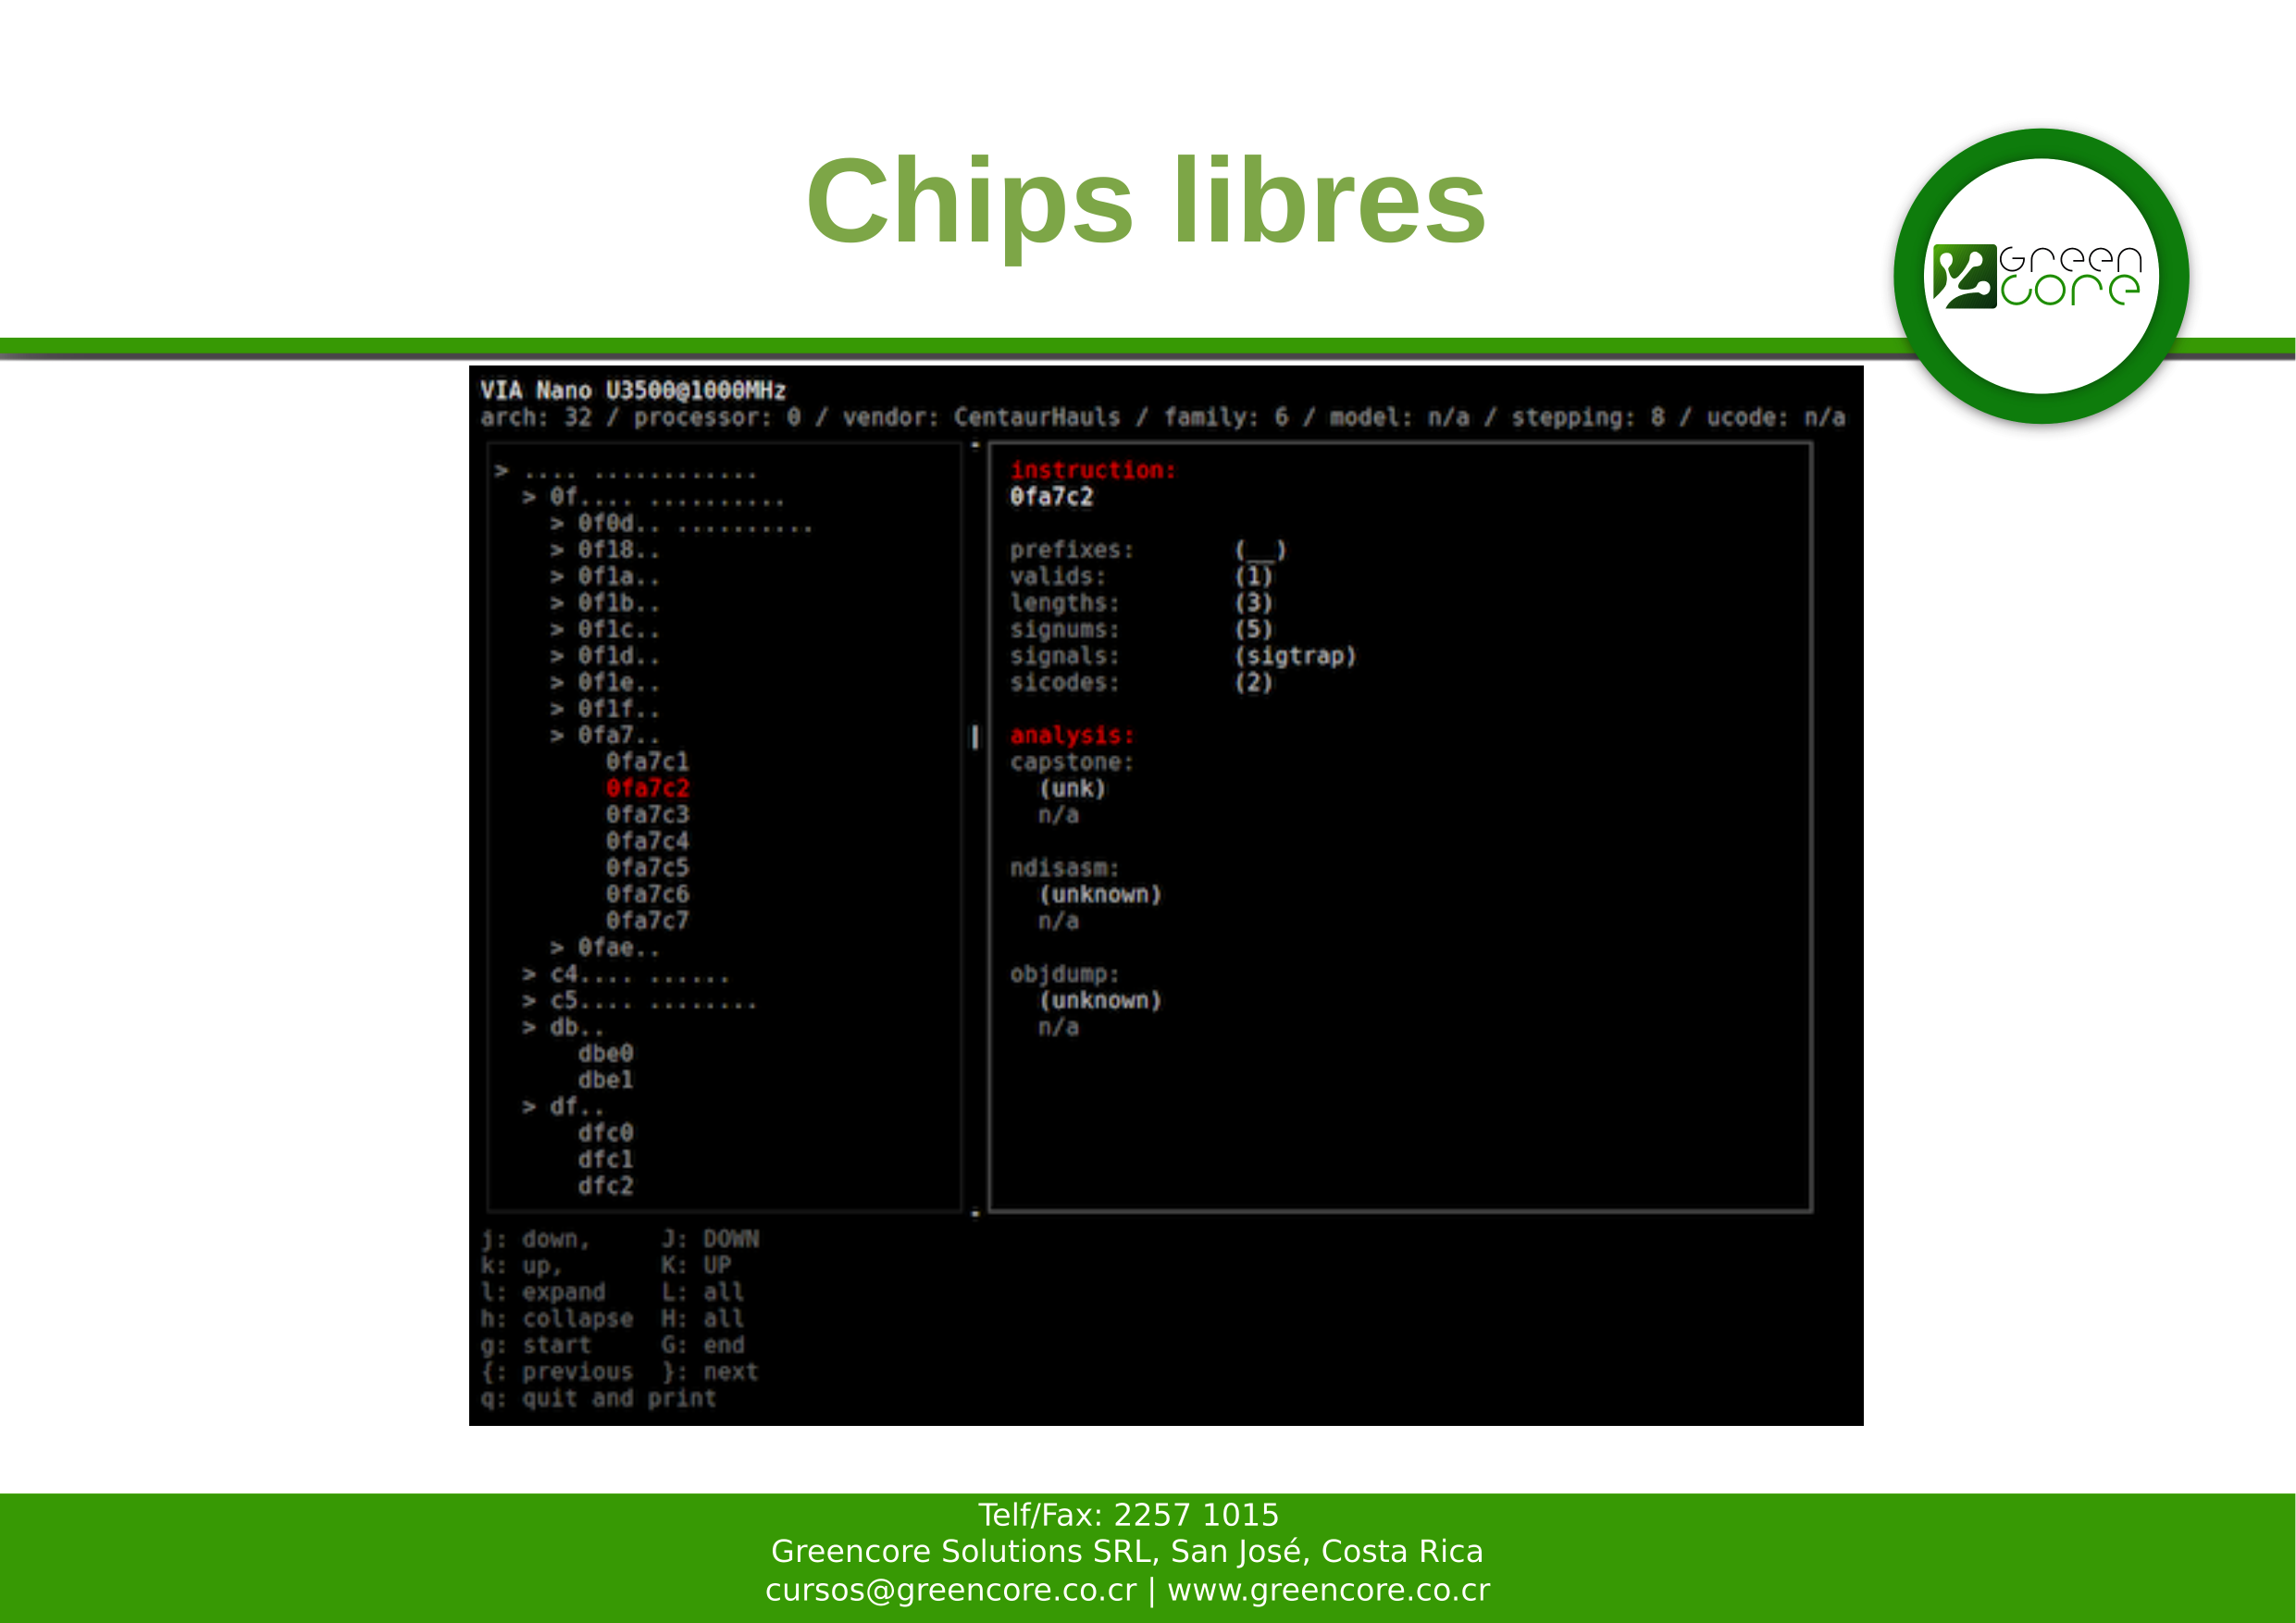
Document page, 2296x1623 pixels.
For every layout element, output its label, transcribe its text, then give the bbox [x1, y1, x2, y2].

picture [0, 0, 2296, 1623]
title Chips libres [115, 64, 2181, 336]
